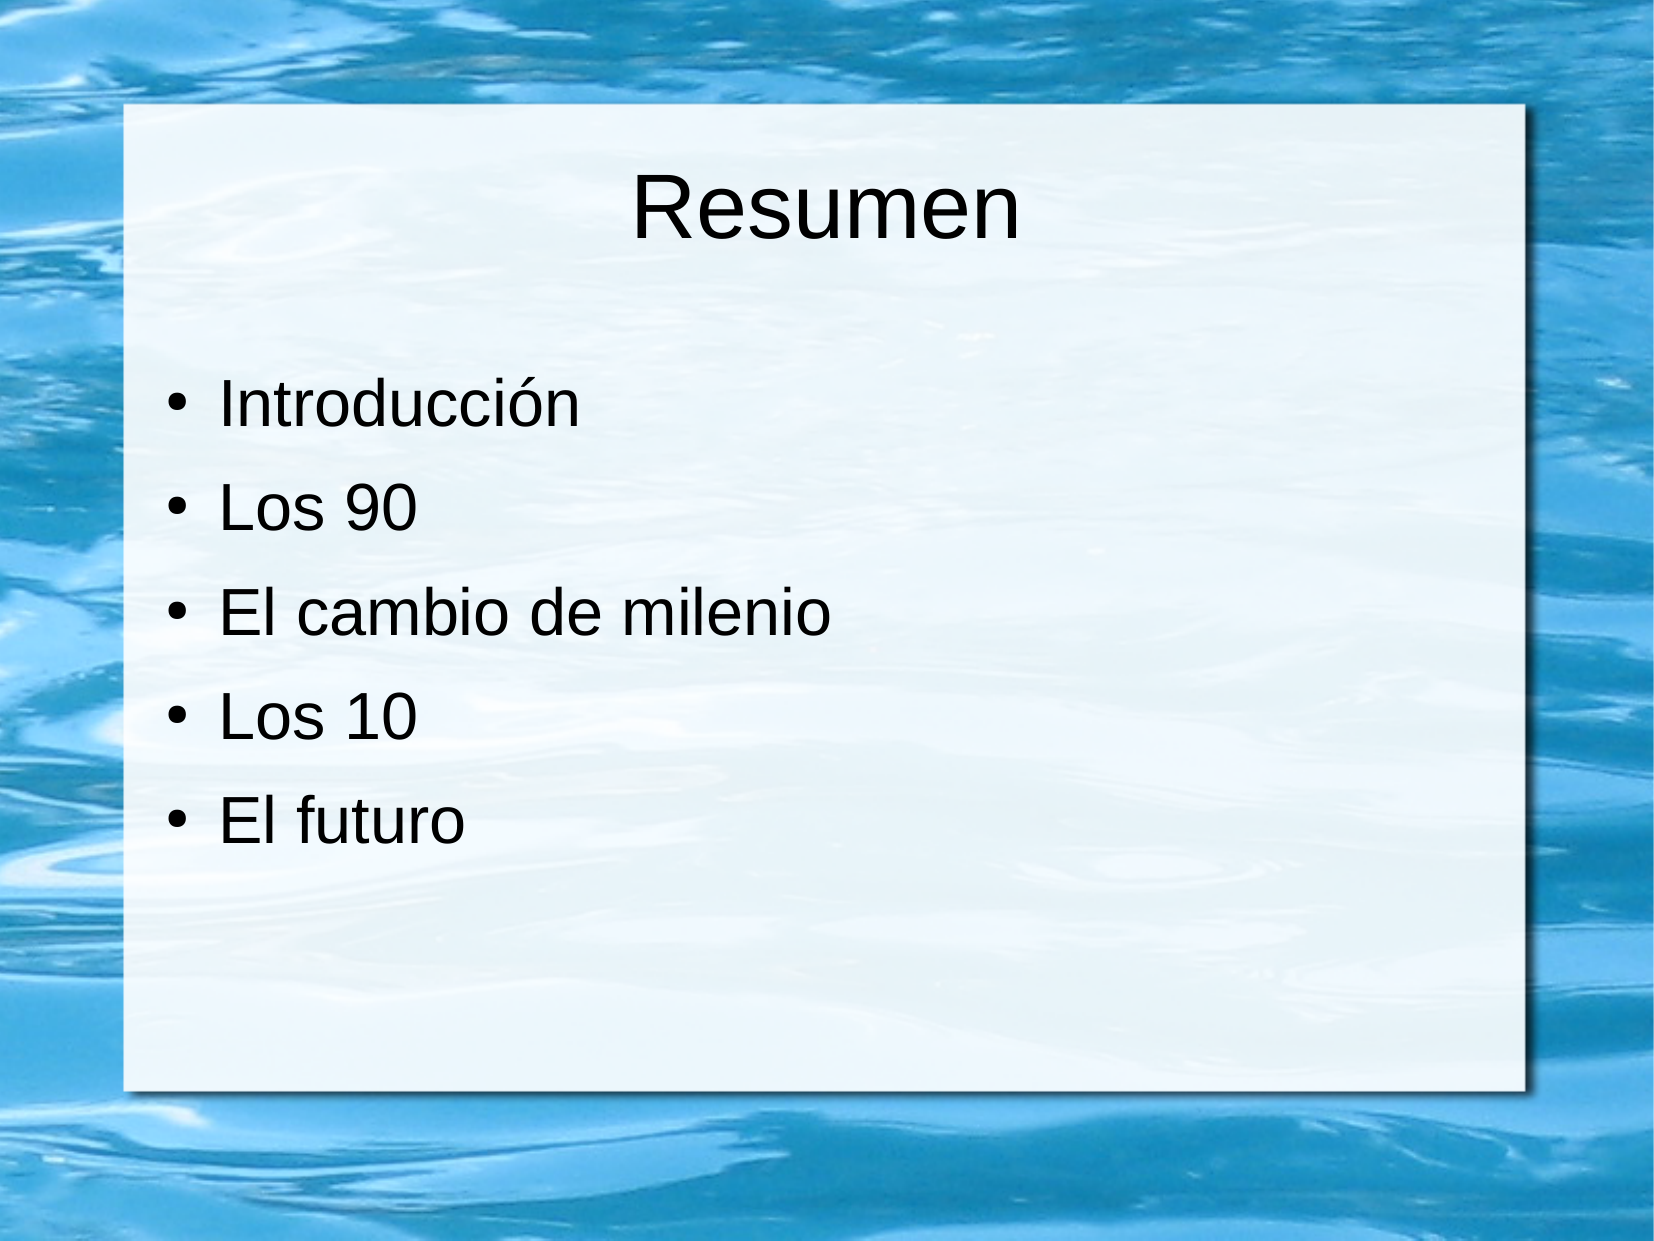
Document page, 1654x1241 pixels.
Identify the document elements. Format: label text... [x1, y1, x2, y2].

picture [0, 0, 1654, 1241]
title Resumen [147, 118, 1506, 296]
list Introducción Los 90 El cambio de milenio Los 10 El futuro [147, 366, 1506, 1185]
